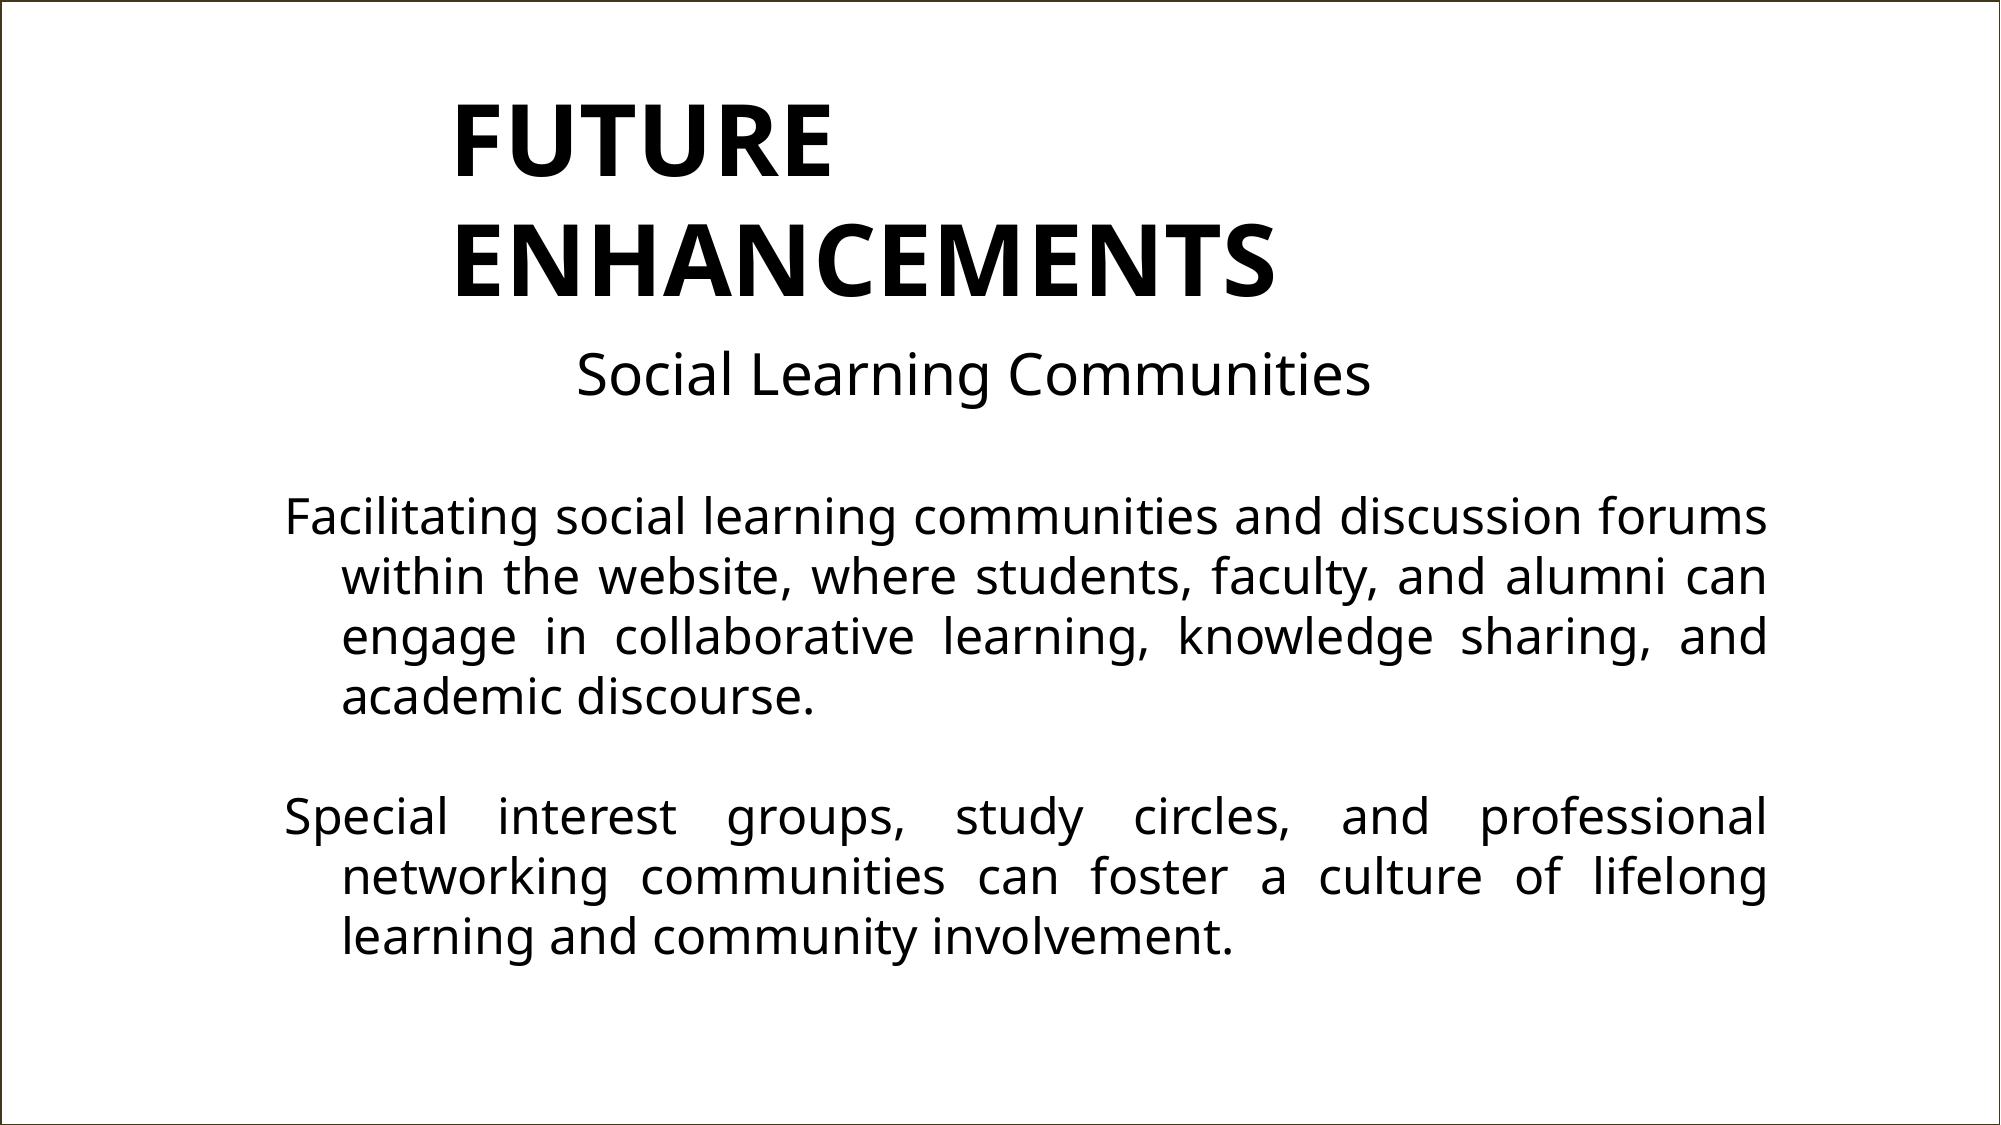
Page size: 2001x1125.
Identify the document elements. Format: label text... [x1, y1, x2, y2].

text_box [0, 0, 2000, 1125]
text_box FUTURE ENHANCEMENTS [434, 68, 1643, 205]
text_box Facilitating social learning communities and discussion forums within the website, where students, faculty, and alumni can engage in collaborative learning, knowledge sharing, and academic discourse. Special interest groups, study circles, and professional networking communities can foster a culture of lifelong learning and community involvement. [213, 477, 1785, 917]
text_box Social Learning Communities [561, 329, 1438, 416]
